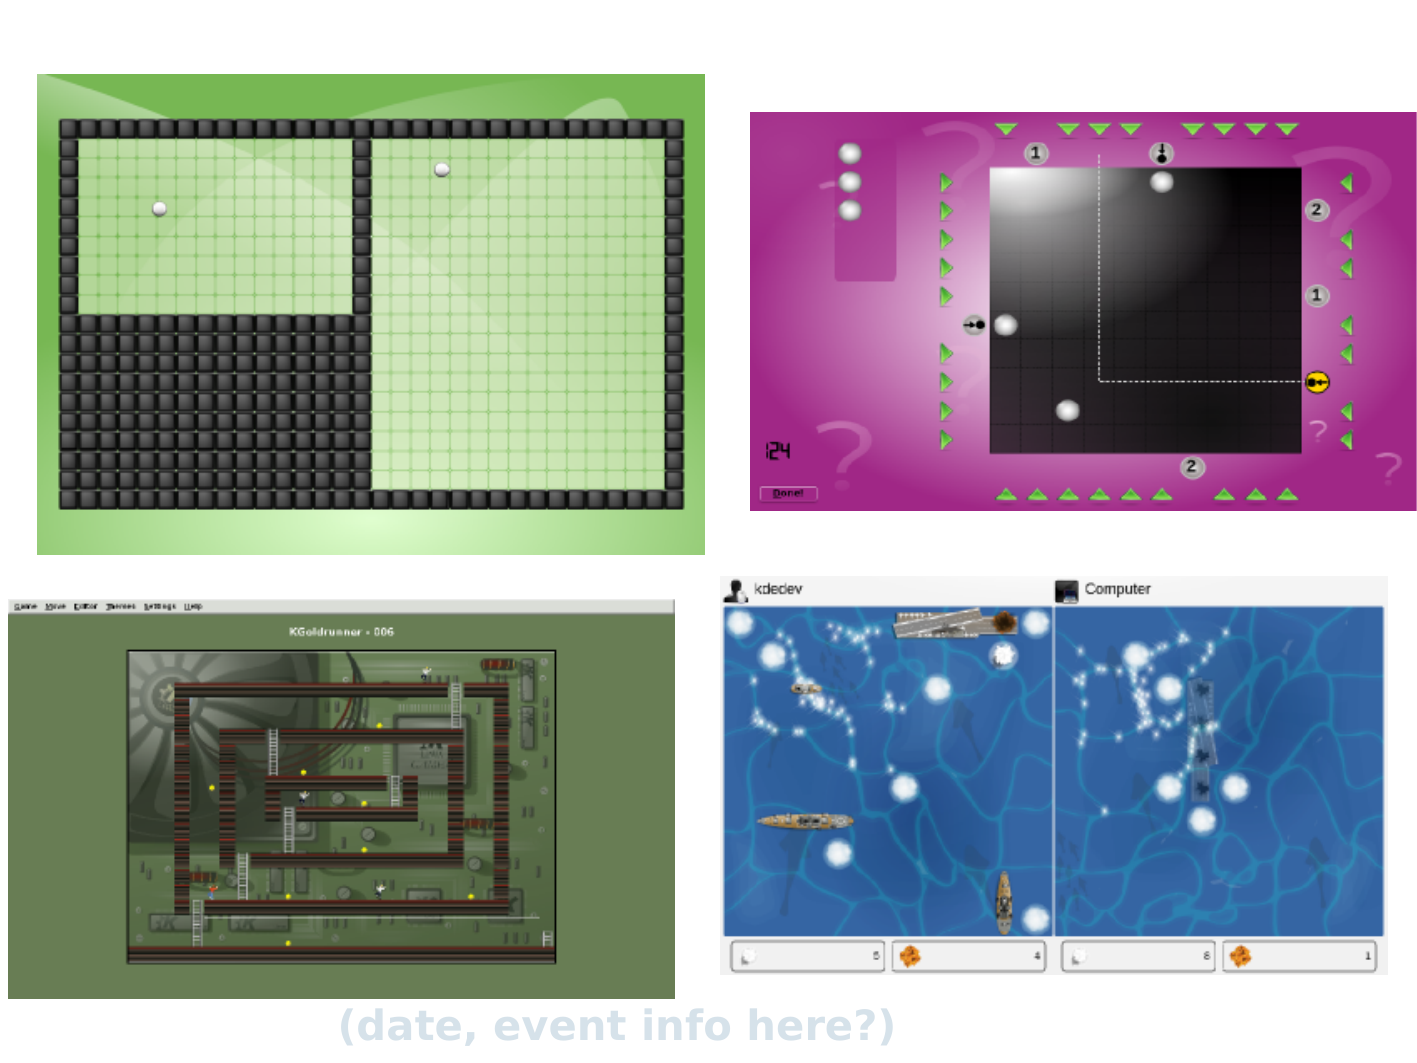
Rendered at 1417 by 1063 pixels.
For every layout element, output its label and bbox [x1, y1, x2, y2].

picture [37, 74, 705, 555]
picture [720, 576, 1388, 976]
picture [750, 112, 1417, 511]
picture [8, 599, 676, 999]
